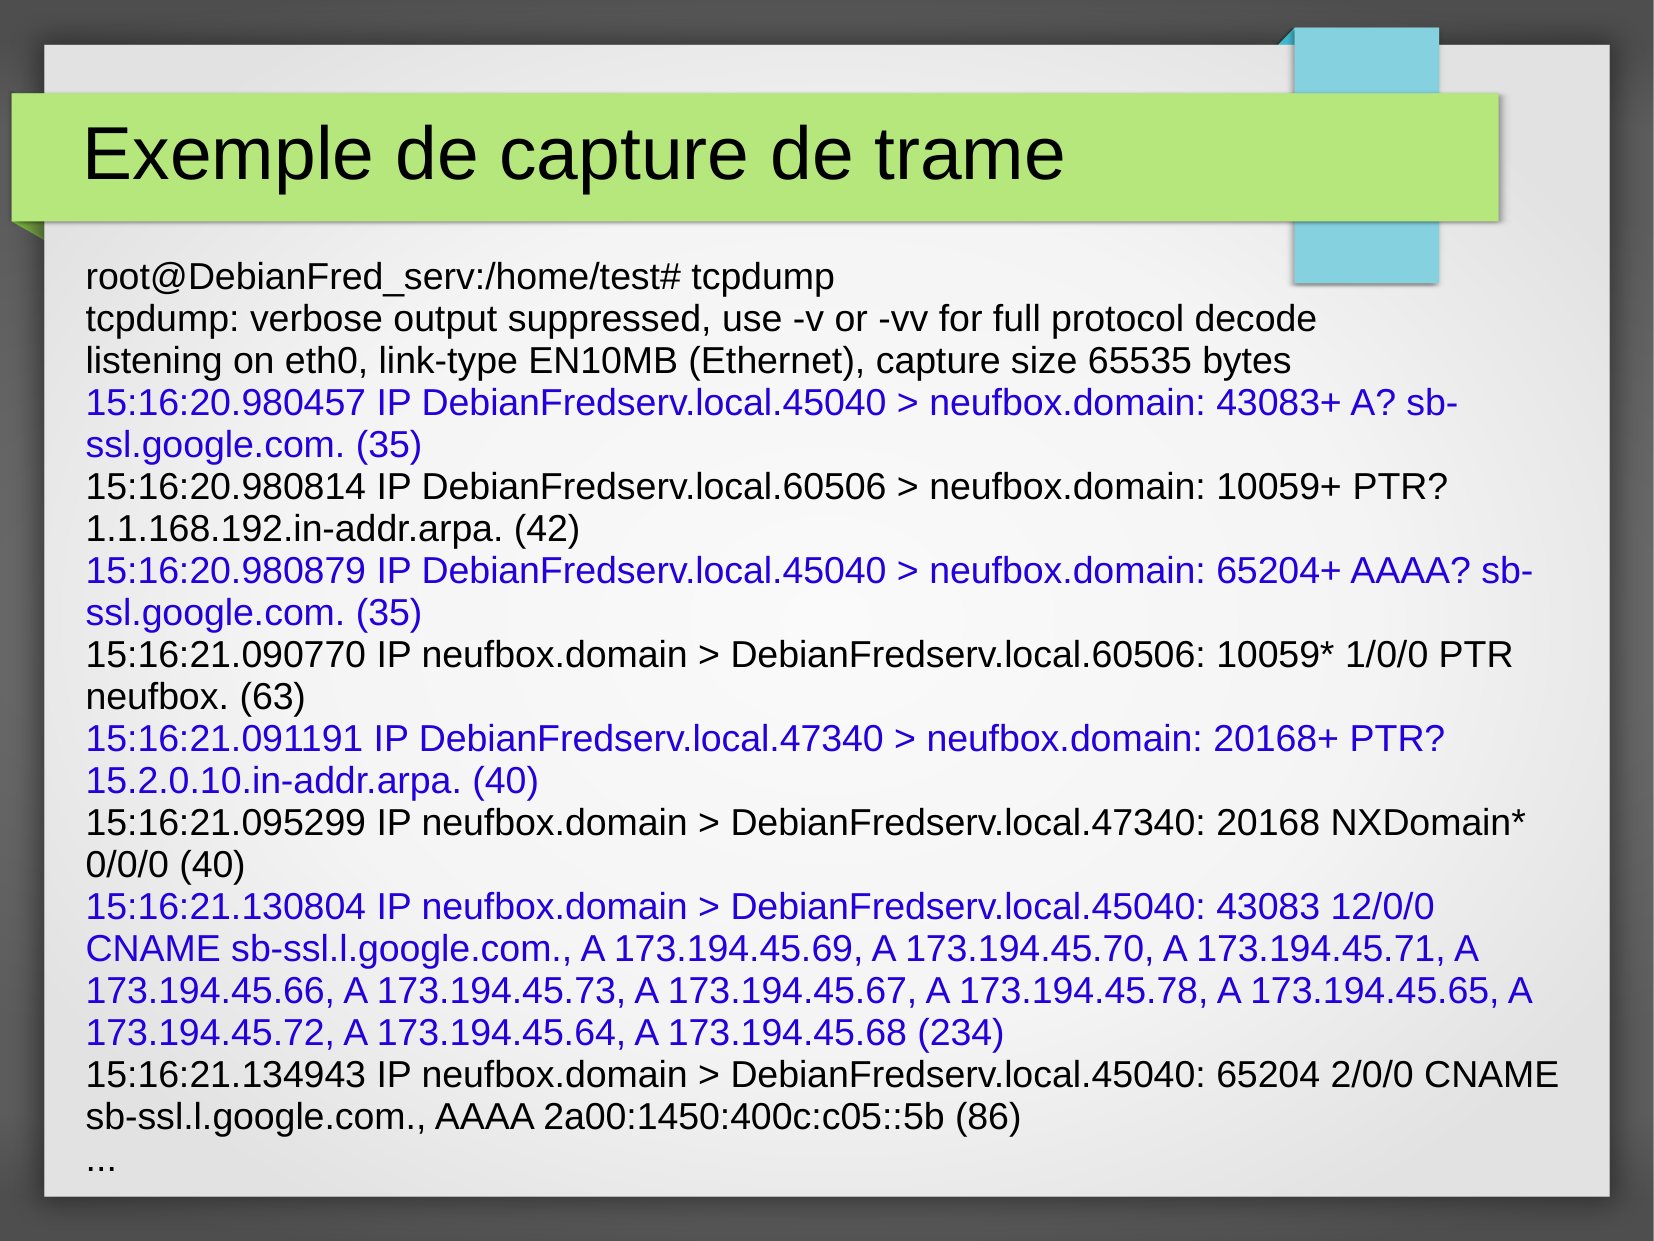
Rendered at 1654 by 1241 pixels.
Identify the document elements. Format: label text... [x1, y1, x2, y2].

title Exemple de capture de trame [82, 94, 1264, 213]
text_box root@DebianFred_serv:/home/test# tcpdump tcpdump: verbose output suppressed, use -v or -vv for full protocol decode listening on eth0, link-type EN10MB (Ethernet), capture size 65535 bytes 15:16:20.980457 IP DebianFredserv.local.45040 > neufbox.domain: 43083+ A? sb-ssl.google.com. (35) 15:16:20.980814 IP DebianFredserv.local.60506 > neufbox.domain: 10059+ PTR? 1.1.168.192.in-addr.arpa. (42) 15:16:20.980879 IP DebianFredserv.local.45040 > neufbox.domain: 65204+ AAAA? sb-ssl.google.com. (35) 15:16:21.090770 IP neufbox.domain > DebianFredserv.local.60506: 10059* 1/0/0 PTR neufbox. (63) 15:16:21.091191 IP DebianFredserv.local.47340 > neufbox.domain: 20168+ PTR? 15.2.0.10.in-addr.arpa. (40) 15:16:21.095299 IP neufbox.domain > DebianFredserv.local.47340: 20168 NXDomain* 0/0/0 (40) 15:16:21.130804 IP neufbox.domain > DebianFredserv.local.45040: 43083 12/0/0 CNAME sb-ssl.l.google.com., A 173.194.45.69, A 173.194.45.70, A 173.194.45.71, A 173.194.45.66, A 173.194.45.73, A 173.194.45.67, A 173.194.45.78, A 173.194.45.65, A 173.194.45.72, A 173.194.45.64, A 173.194.45.68 (234) 15:16:21.134943 IP neufbox.domain > DebianFredserv.local.45040: 65204 2/0/0 CNAME sb-ssl.l.google.com., AAAA 2a00:1450:400c:c05::5b (86) ... [70, 248, 1595, 1230]
picture [0, 0, 1654, 1241]
